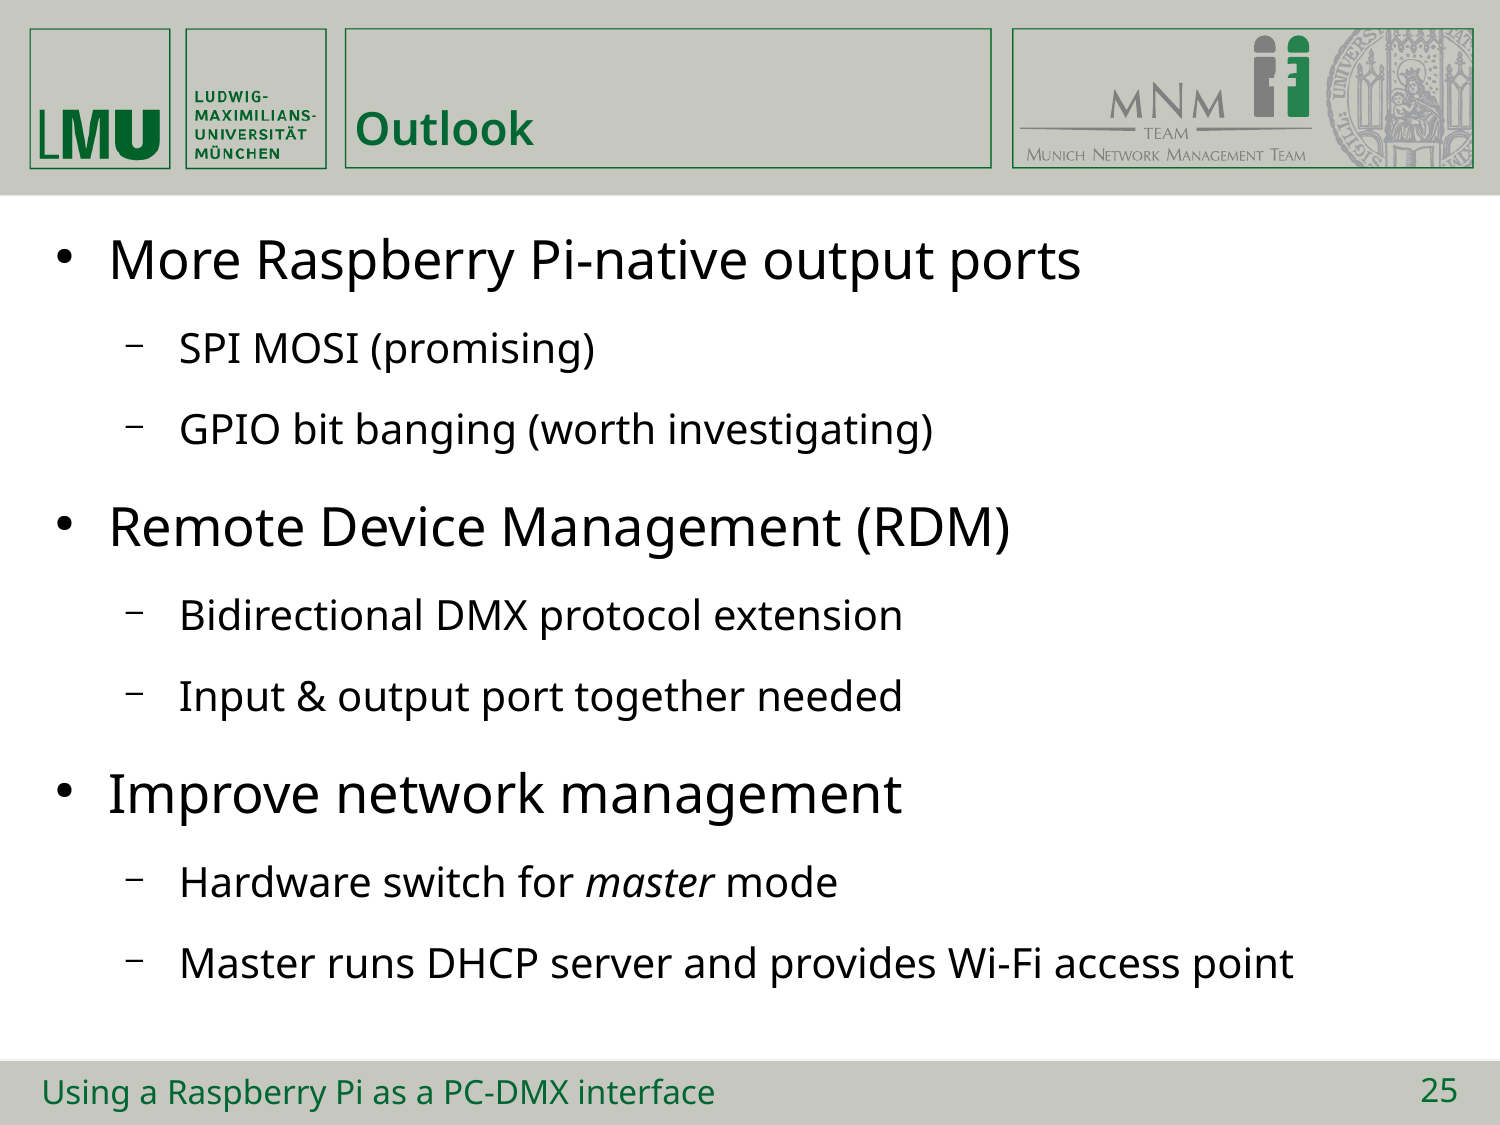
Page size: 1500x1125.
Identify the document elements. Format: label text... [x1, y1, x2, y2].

title Outlook [342, 29, 993, 171]
picture [0, 1059, 1500, 1125]
list More Raspberry Pi-native output ports SPI MOSI (promising) GPIO bit banging (worth investigating) Remote Device Management (RDM) Bidirectional DMX protocol extension Input & output port together needed Improve network management Hardware switch for master mode Master runs DHCP server and provides Wi-Fi access point [37, 221, 1459, 1025]
picture [0, 0, 1500, 196]
